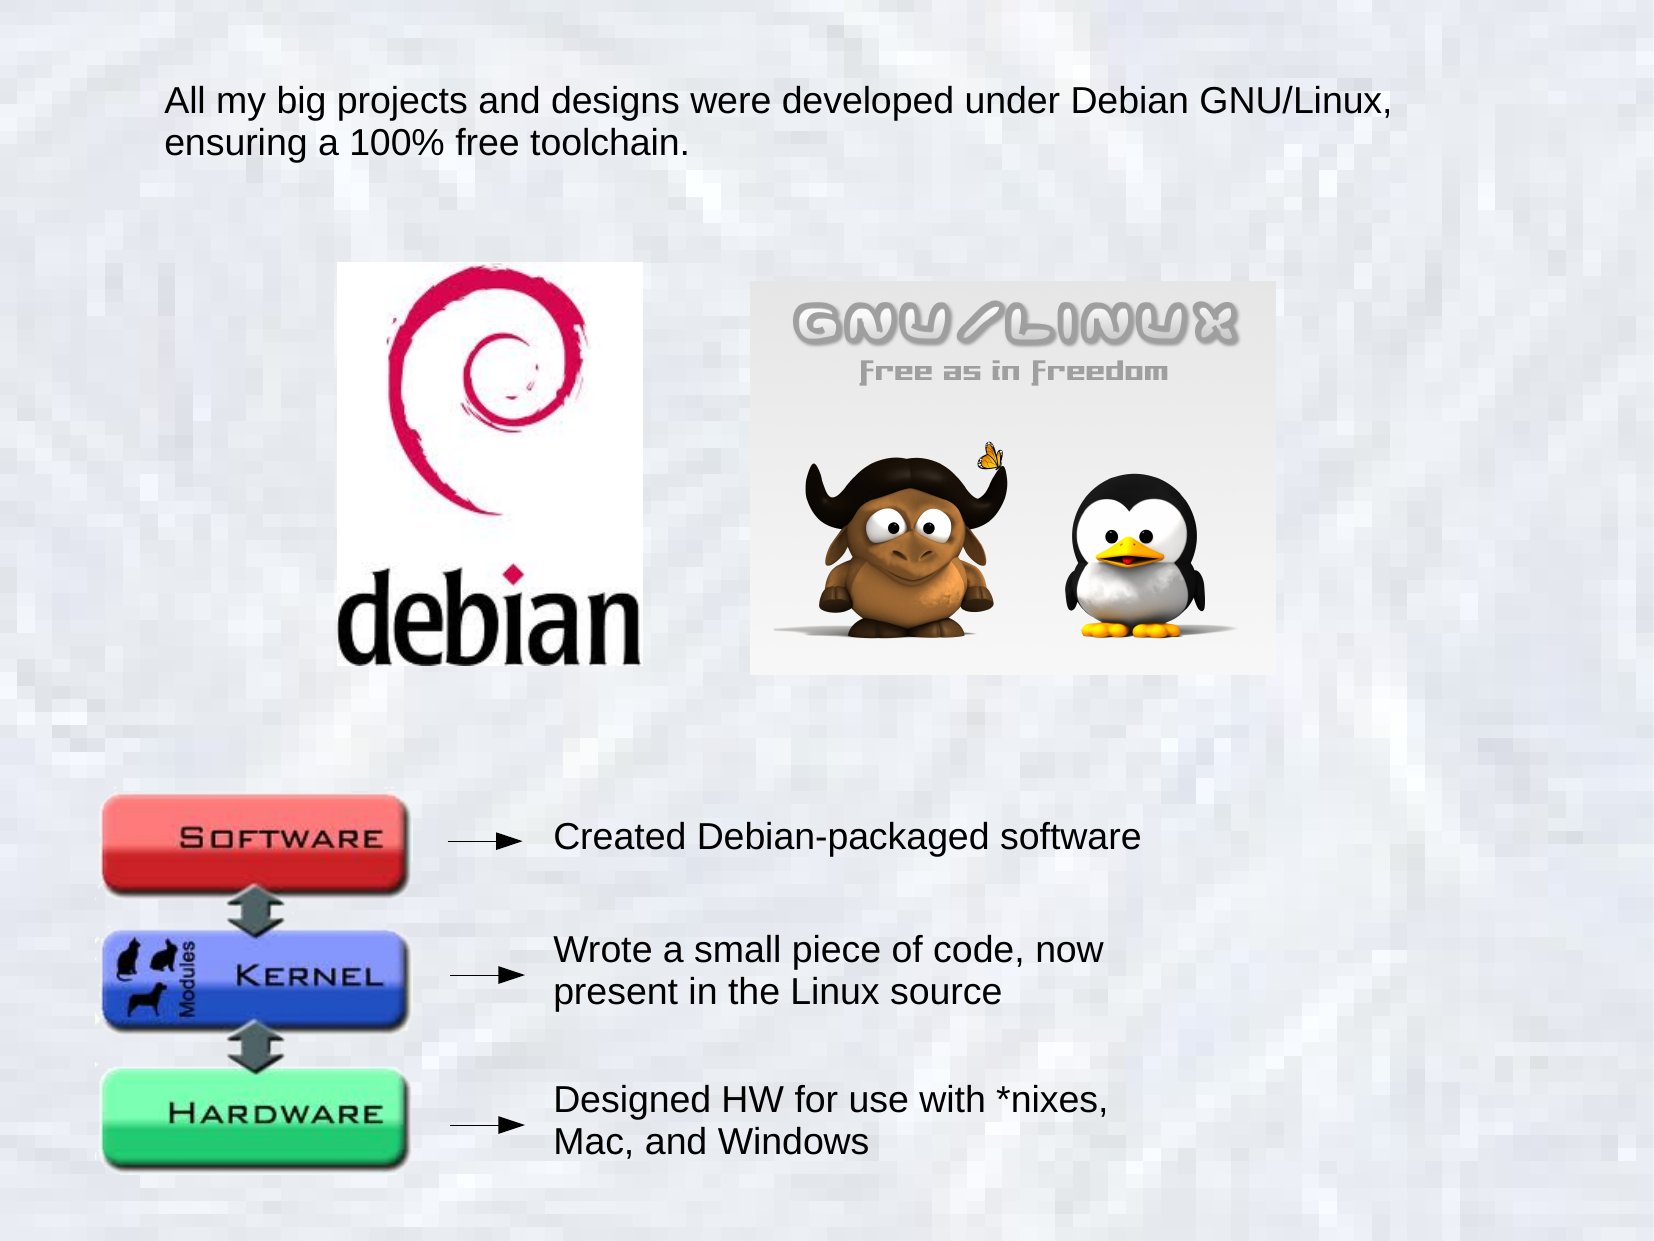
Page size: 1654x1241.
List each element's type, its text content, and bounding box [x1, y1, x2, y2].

picture [0, 0, 1654, 1241]
text_box Created Debian-packaged software [538, 808, 1177, 866]
text_box Designed HW for use with *nixes, Mac, and Windows [538, 1070, 1177, 1170]
text_box All my big projects and designs were developed under Debian GNU/Linux, ensuring a 100% free toolchain. [149, 71, 1538, 222]
text_box Wrote a small piece of code, now present in the Linux source [538, 920, 1139, 1020]
